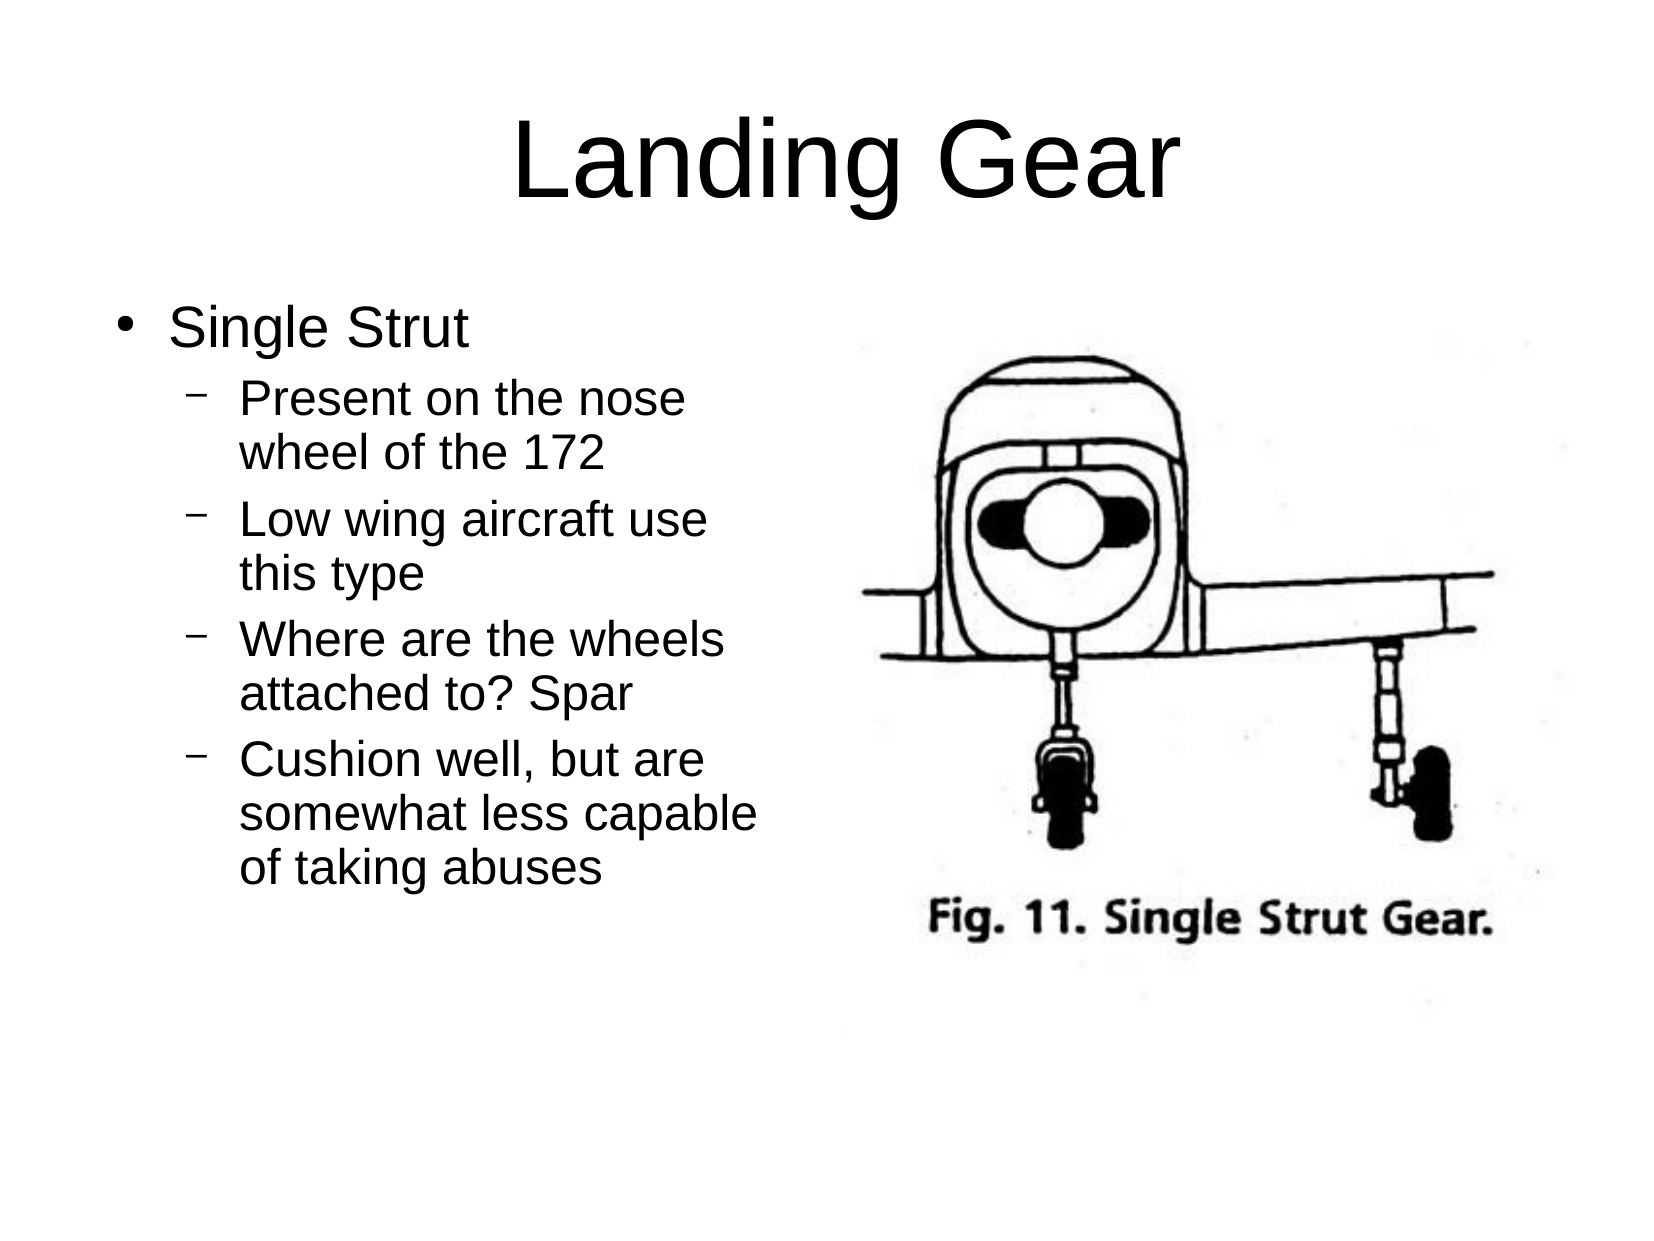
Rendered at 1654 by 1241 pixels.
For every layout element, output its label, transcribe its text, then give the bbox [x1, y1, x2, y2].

picture [840, 323, 1571, 1074]
title Landing Gear [82, 49, 1571, 257]
list Single Strut Present on the nose wheel of the 172 Low wing aircraft use this type Where are the wheels attached to? Spar Cushion well, but are somewhat less capable of taking abuses [82, 289, 813, 1108]
